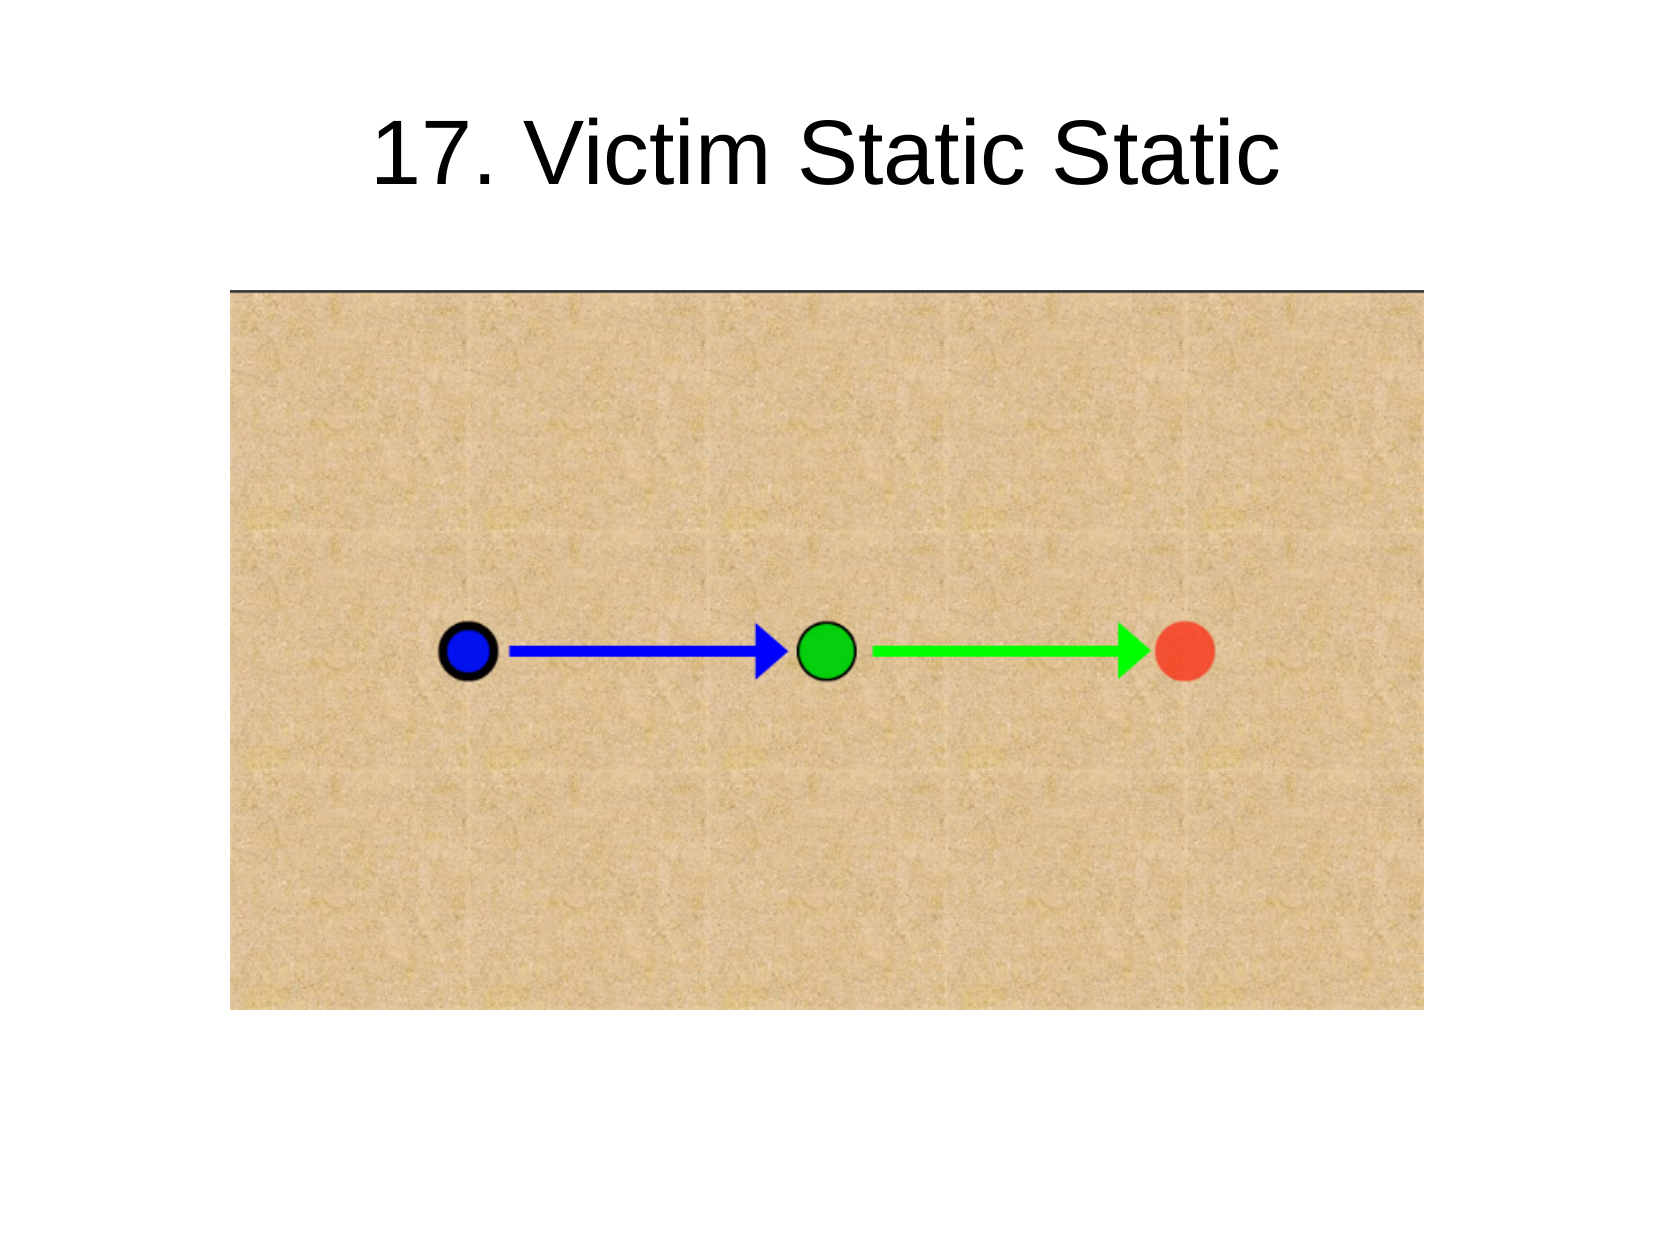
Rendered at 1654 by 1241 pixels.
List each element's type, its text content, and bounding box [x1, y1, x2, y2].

title 17. Victim Static Static [82, 49, 1571, 257]
picture [230, 290, 1424, 1010]
